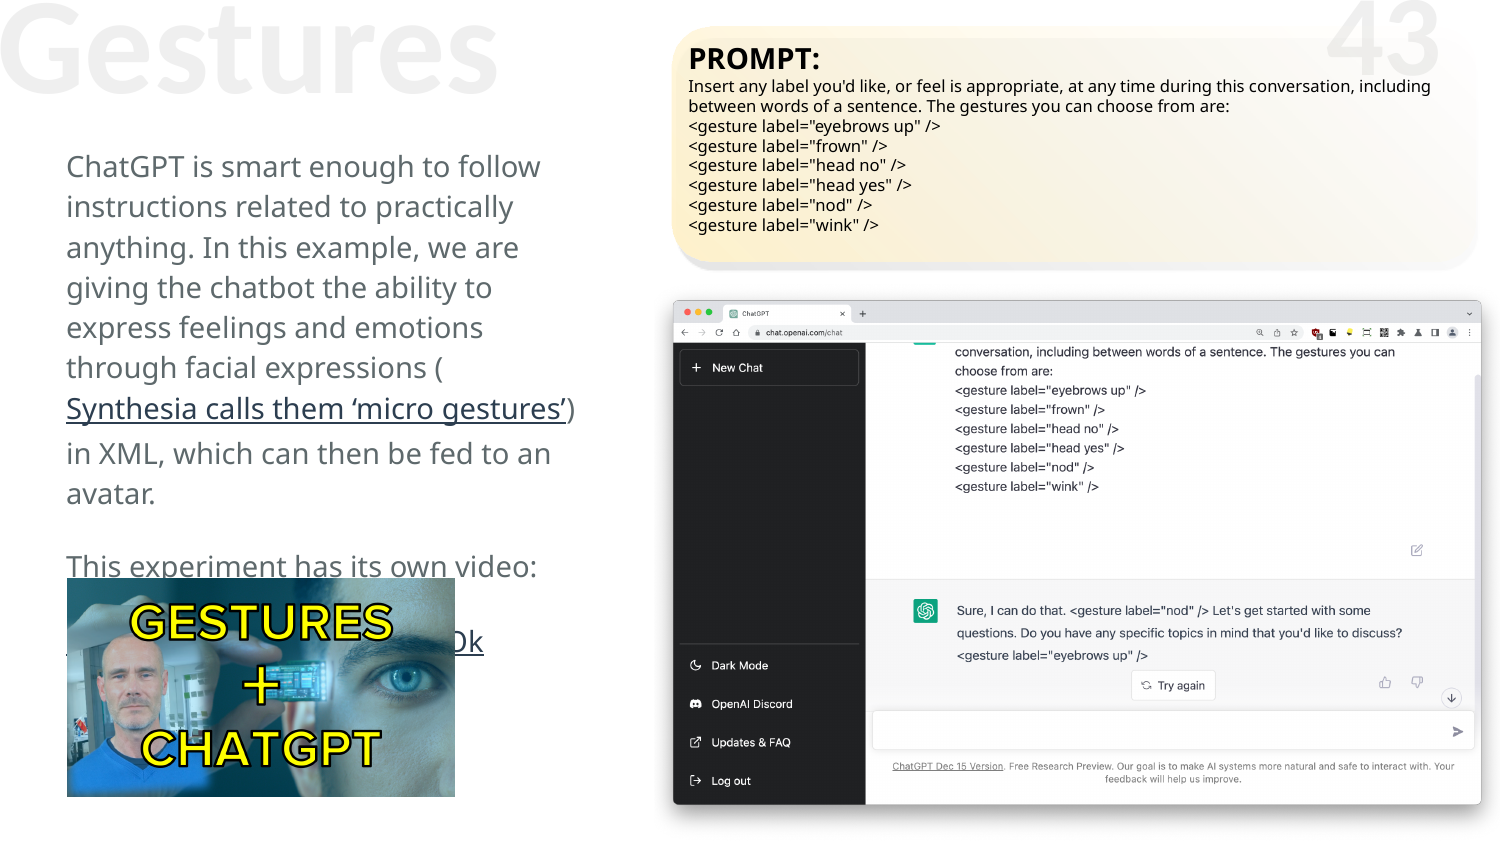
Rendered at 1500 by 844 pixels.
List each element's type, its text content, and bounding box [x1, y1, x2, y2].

title Gestures [0, 0, 1435, 91]
subtitle Insert any label you'd like, or feel is appropriate, at any time during this conversation, including between words of a sentence. The gestures you can choose from are: <gesture label="eyebrows up" /> <gesture label="frown" /> <gesture label="head no" /> <gesture label="head yes" /> <gesture label="nod" /> <gesture label="wink" /> [673, 60, 1471, 251]
picture [67, 578, 455, 797]
picture [654, 280, 1500, 844]
list ChatGPT is smart enough to follow instructions related to practically anything. In this example, we are giving the chatbot the ability to express feelings and emotions through facial expressions (Synthesia calls them ‘micro gestures’) in XML, which can then be fed to an avatar. This experiment has its own video: https://youtu.be/20L4PaVHiOk [51, 128, 615, 811]
